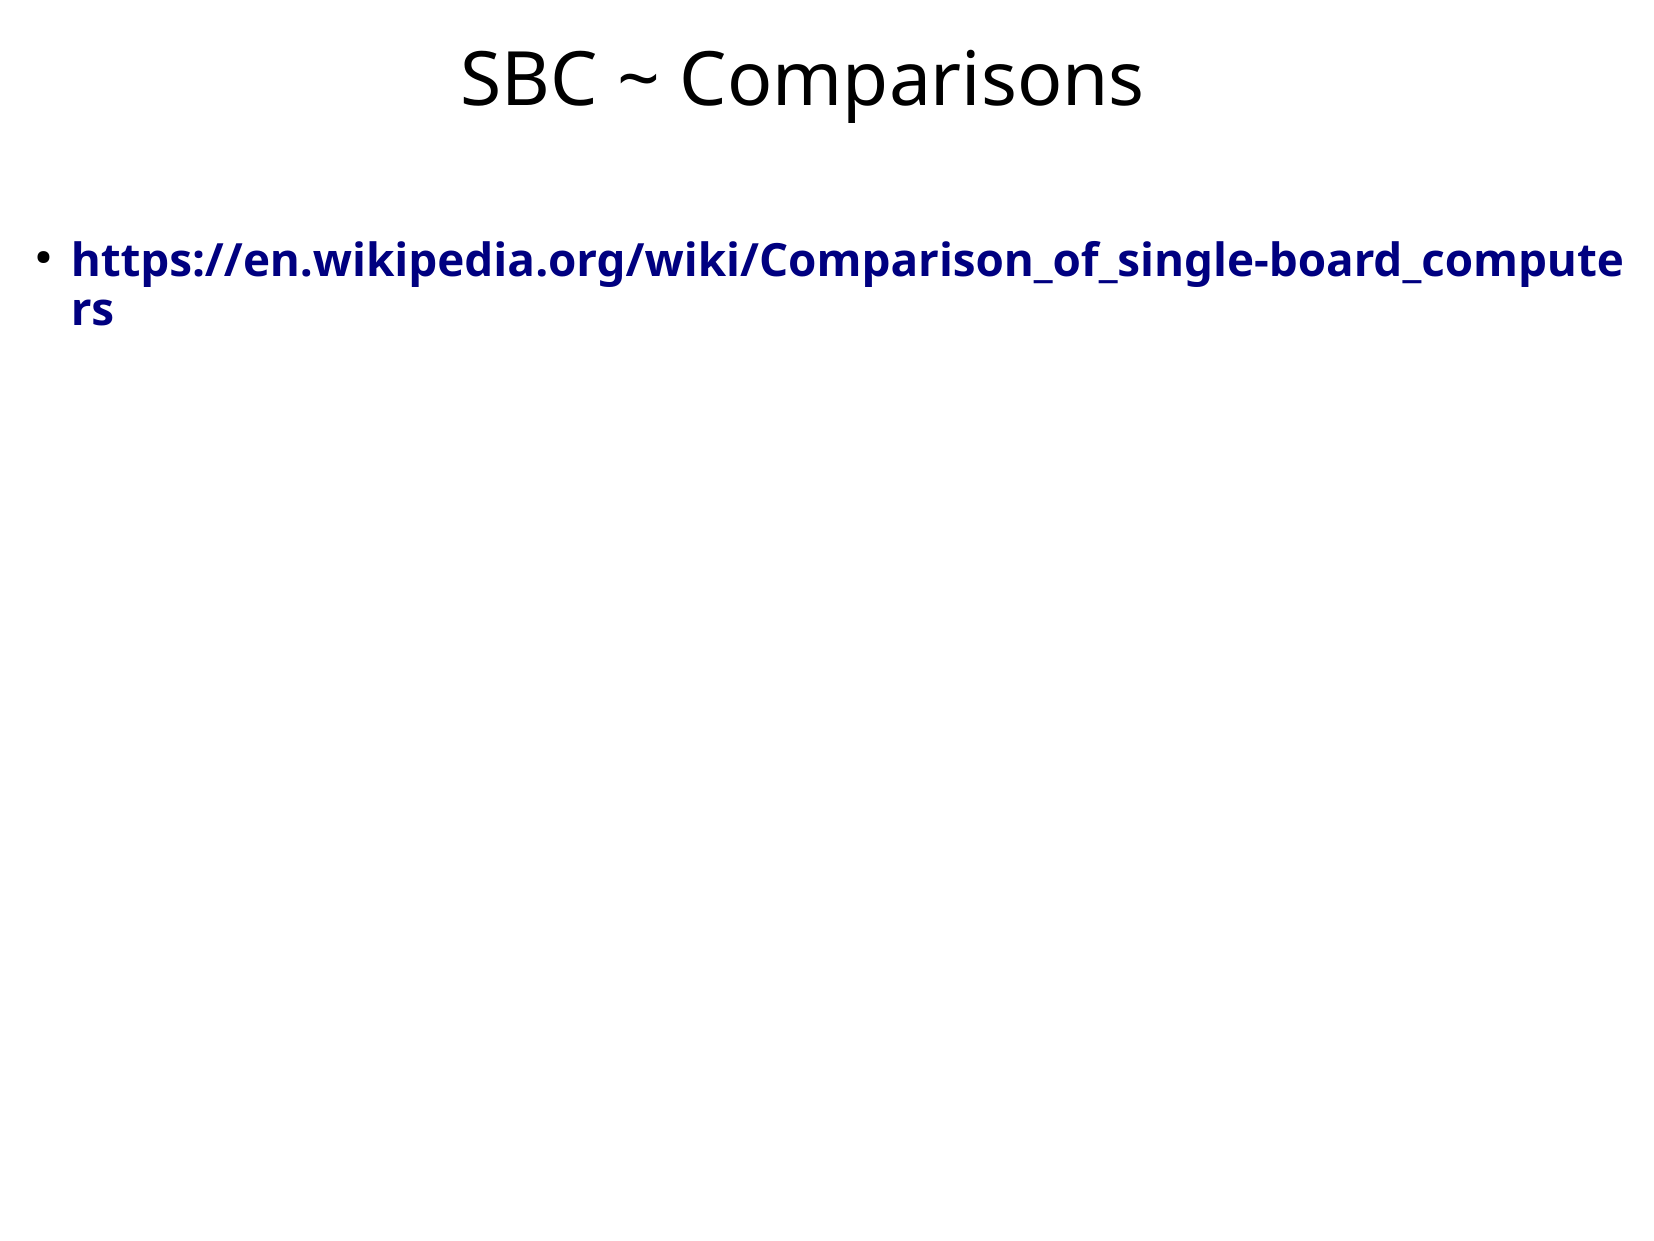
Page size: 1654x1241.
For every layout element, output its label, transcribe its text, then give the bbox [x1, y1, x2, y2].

title SBC ~ Comparisons [59, 35, 1548, 118]
text_box https://en.wikipedia.org/wiki/Comparison_of_single-board_computers [35, 165, 1636, 355]
